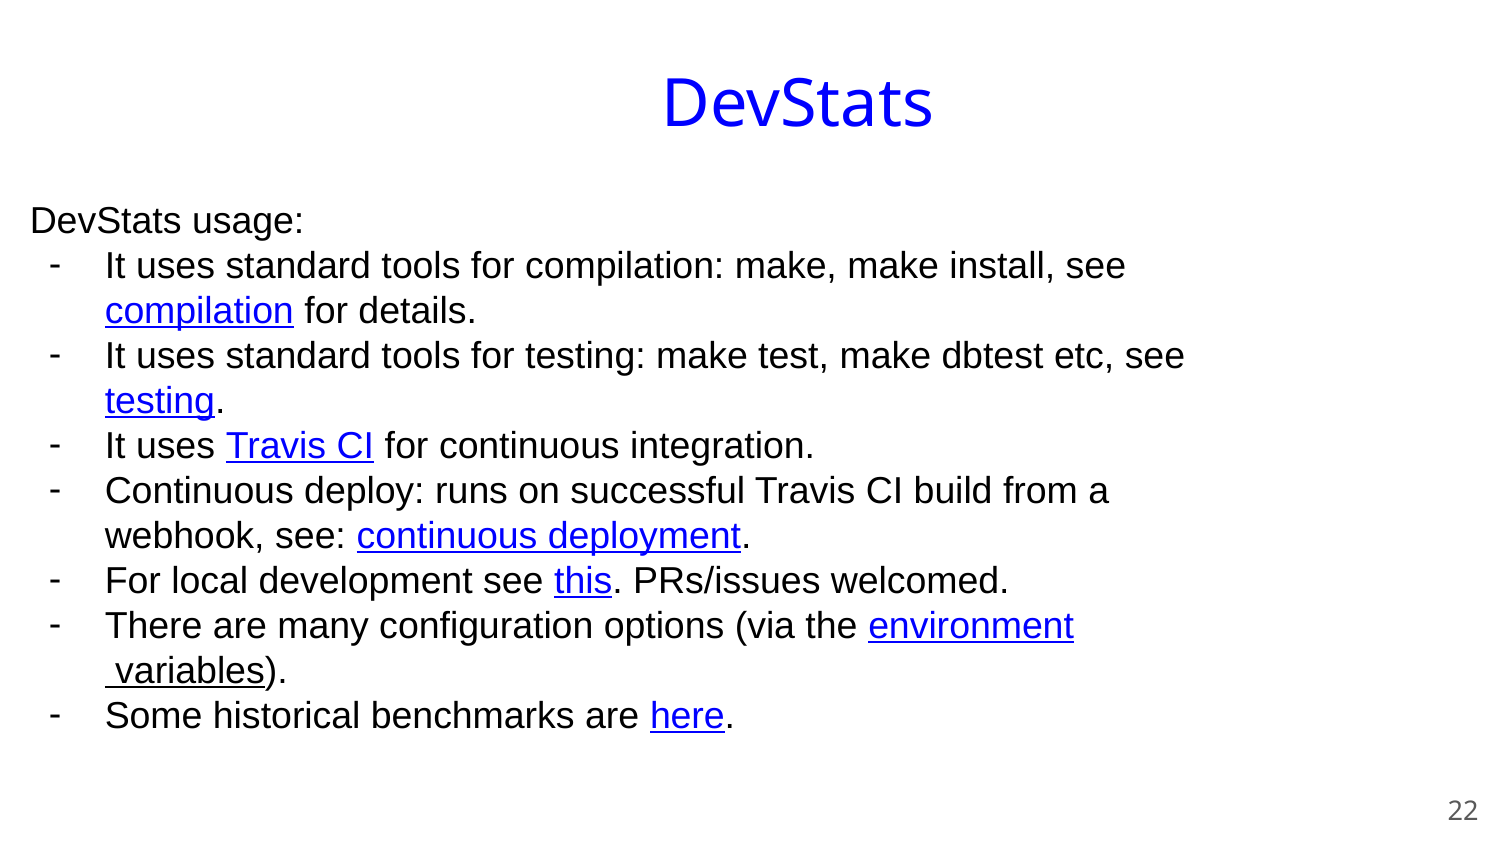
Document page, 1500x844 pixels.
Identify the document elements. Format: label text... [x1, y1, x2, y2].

title DevStats [646, 41, 1208, 159]
slide_number <number> [1403, 779, 1494, 844]
text_box DevStats usage: It uses standard tools for compilation: make, make install, see compilation for details. It uses standard tools for testing: make test, make dbtest etc, see testing. It uses Travis CI for continuous integration. Continuous deploy: runs on successful Travis CI build from a webhook, see: continuous deployment. For local development see this. PRs/issues welcomed. There are many configuration options (via the environment variables). Some historical benchmarks are here. [14, 181, 1208, 780]
